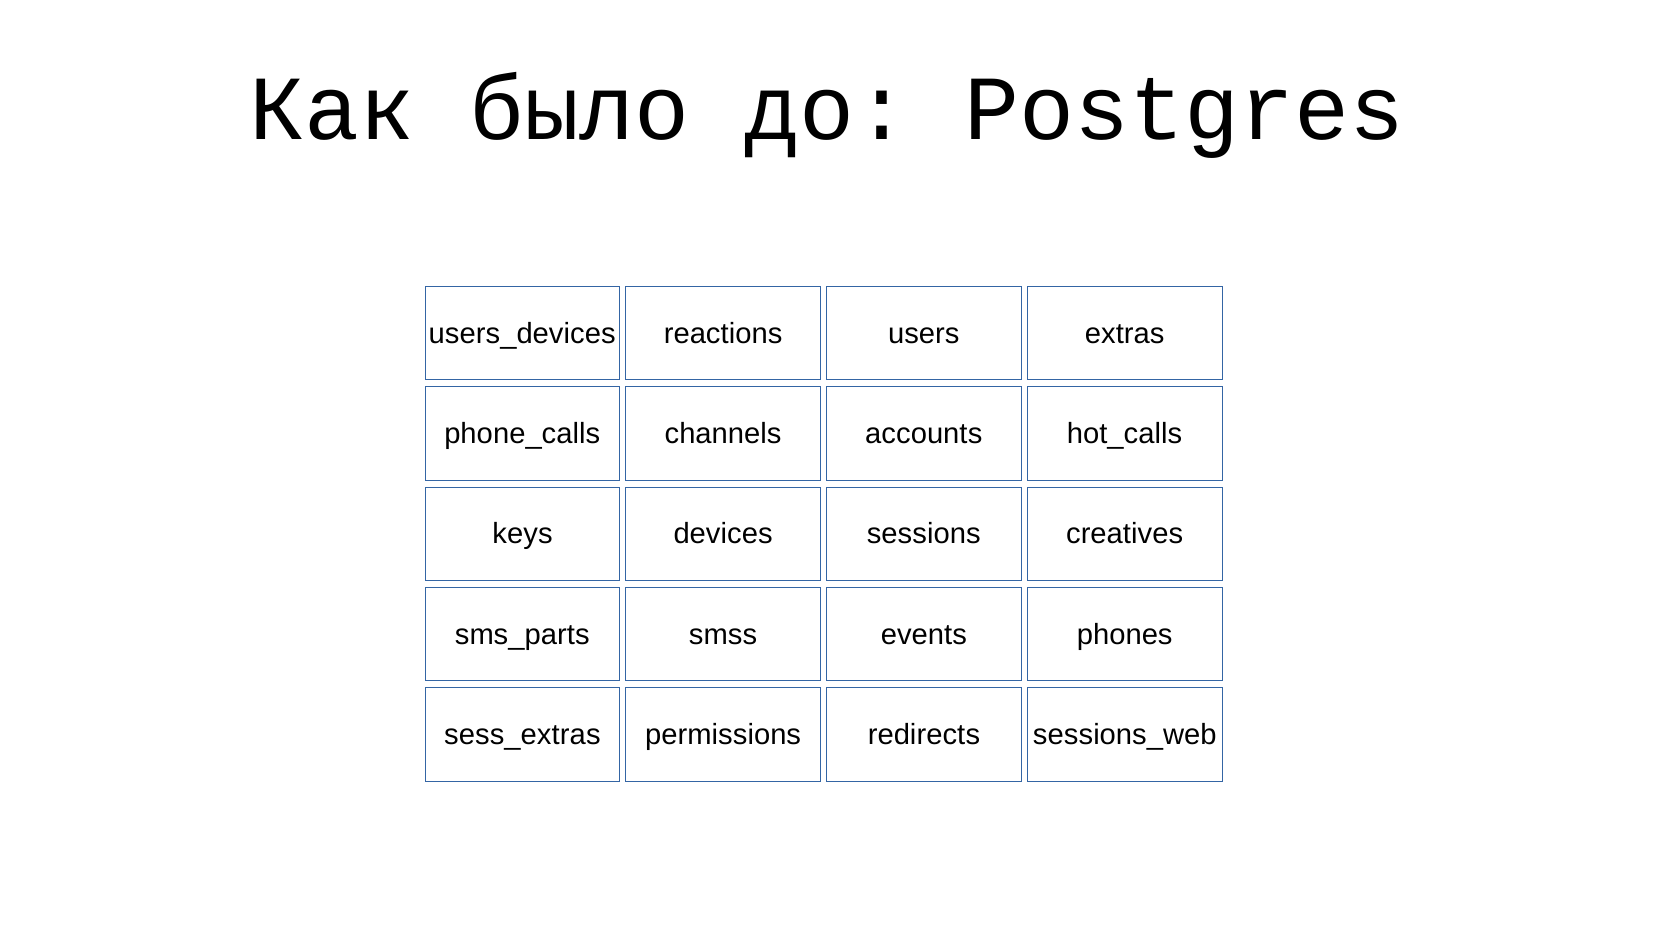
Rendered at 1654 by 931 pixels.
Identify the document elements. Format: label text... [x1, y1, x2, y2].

text_box phone_calls [425, 386, 620, 481]
text_box events [826, 587, 1022, 681]
text_box users [826, 286, 1022, 380]
text_box sessions_web [1027, 687, 1223, 782]
text_box sessions [826, 487, 1022, 581]
text_box devices [625, 487, 821, 581]
text_box sess_extras [425, 687, 620, 782]
text_box reactions [625, 286, 821, 380]
title Как было до: Postgres [82, 37, 1571, 193]
text_box phones [1027, 587, 1223, 681]
text_box permissions [625, 687, 821, 782]
text_box users_devices [425, 286, 620, 380]
text_box accounts [826, 386, 1022, 481]
text_box extras [1027, 286, 1223, 380]
text_box sms_parts [425, 587, 620, 681]
text_box channels [625, 386, 821, 481]
text_box redirects [826, 687, 1022, 782]
text_box smss [625, 587, 821, 681]
text_box hot_calls [1027, 386, 1223, 481]
text_box keys [425, 487, 620, 581]
text_box creatives [1027, 487, 1223, 581]
